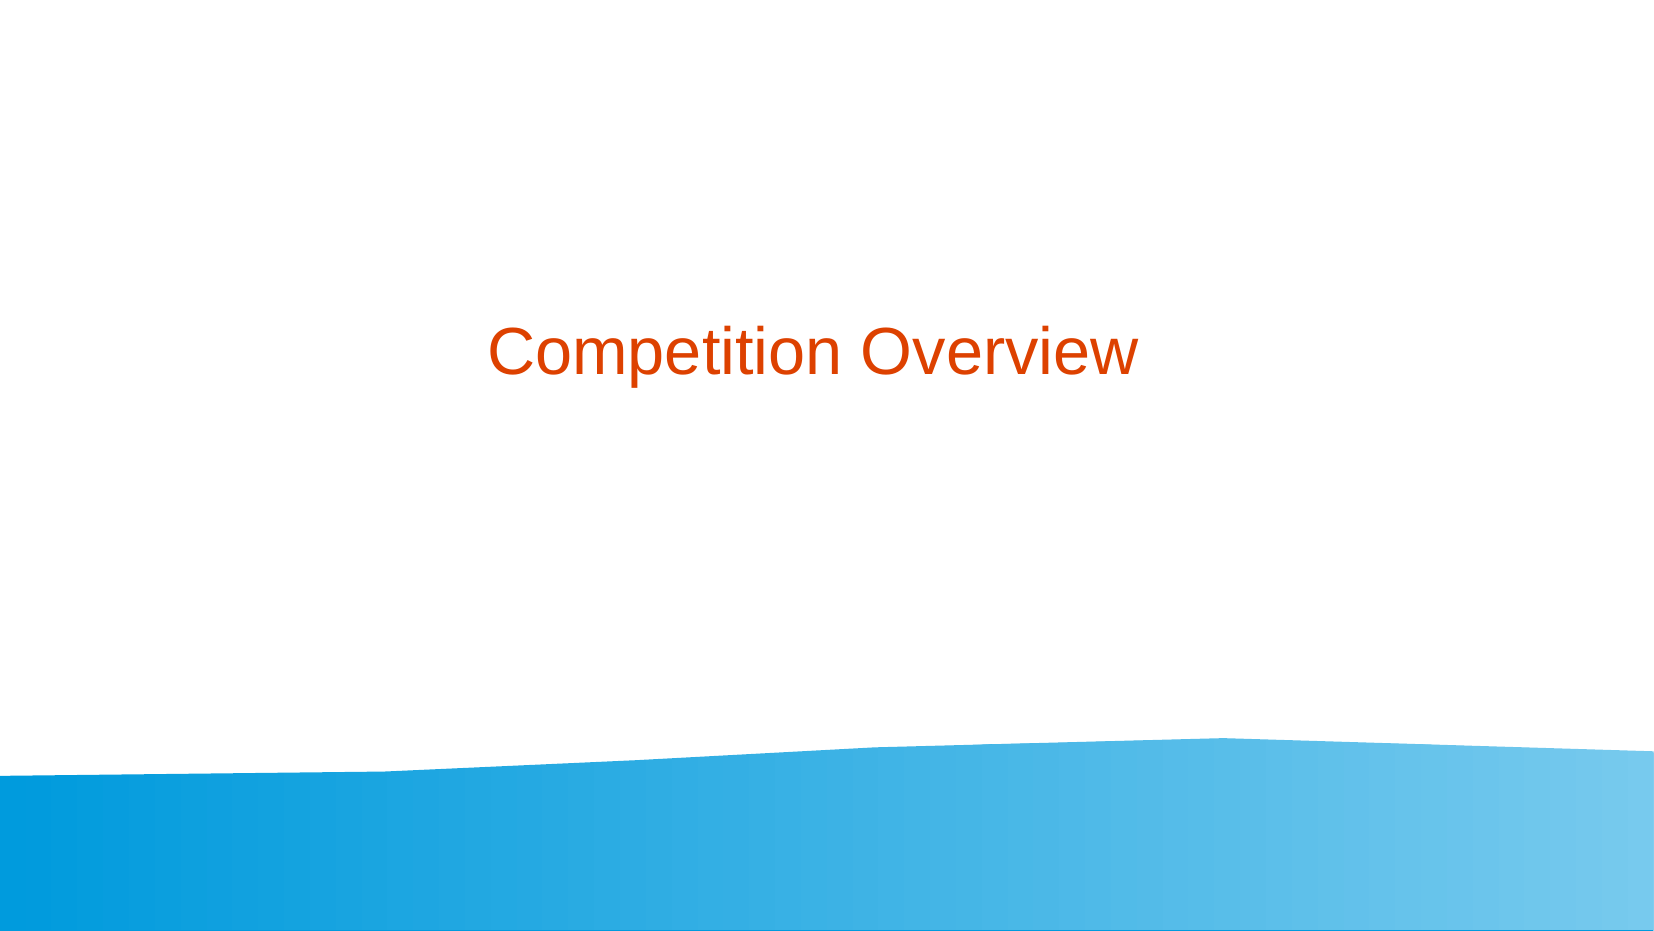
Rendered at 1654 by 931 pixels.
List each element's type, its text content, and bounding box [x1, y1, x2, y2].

title Competition Overview [75, 262, 1552, 440]
